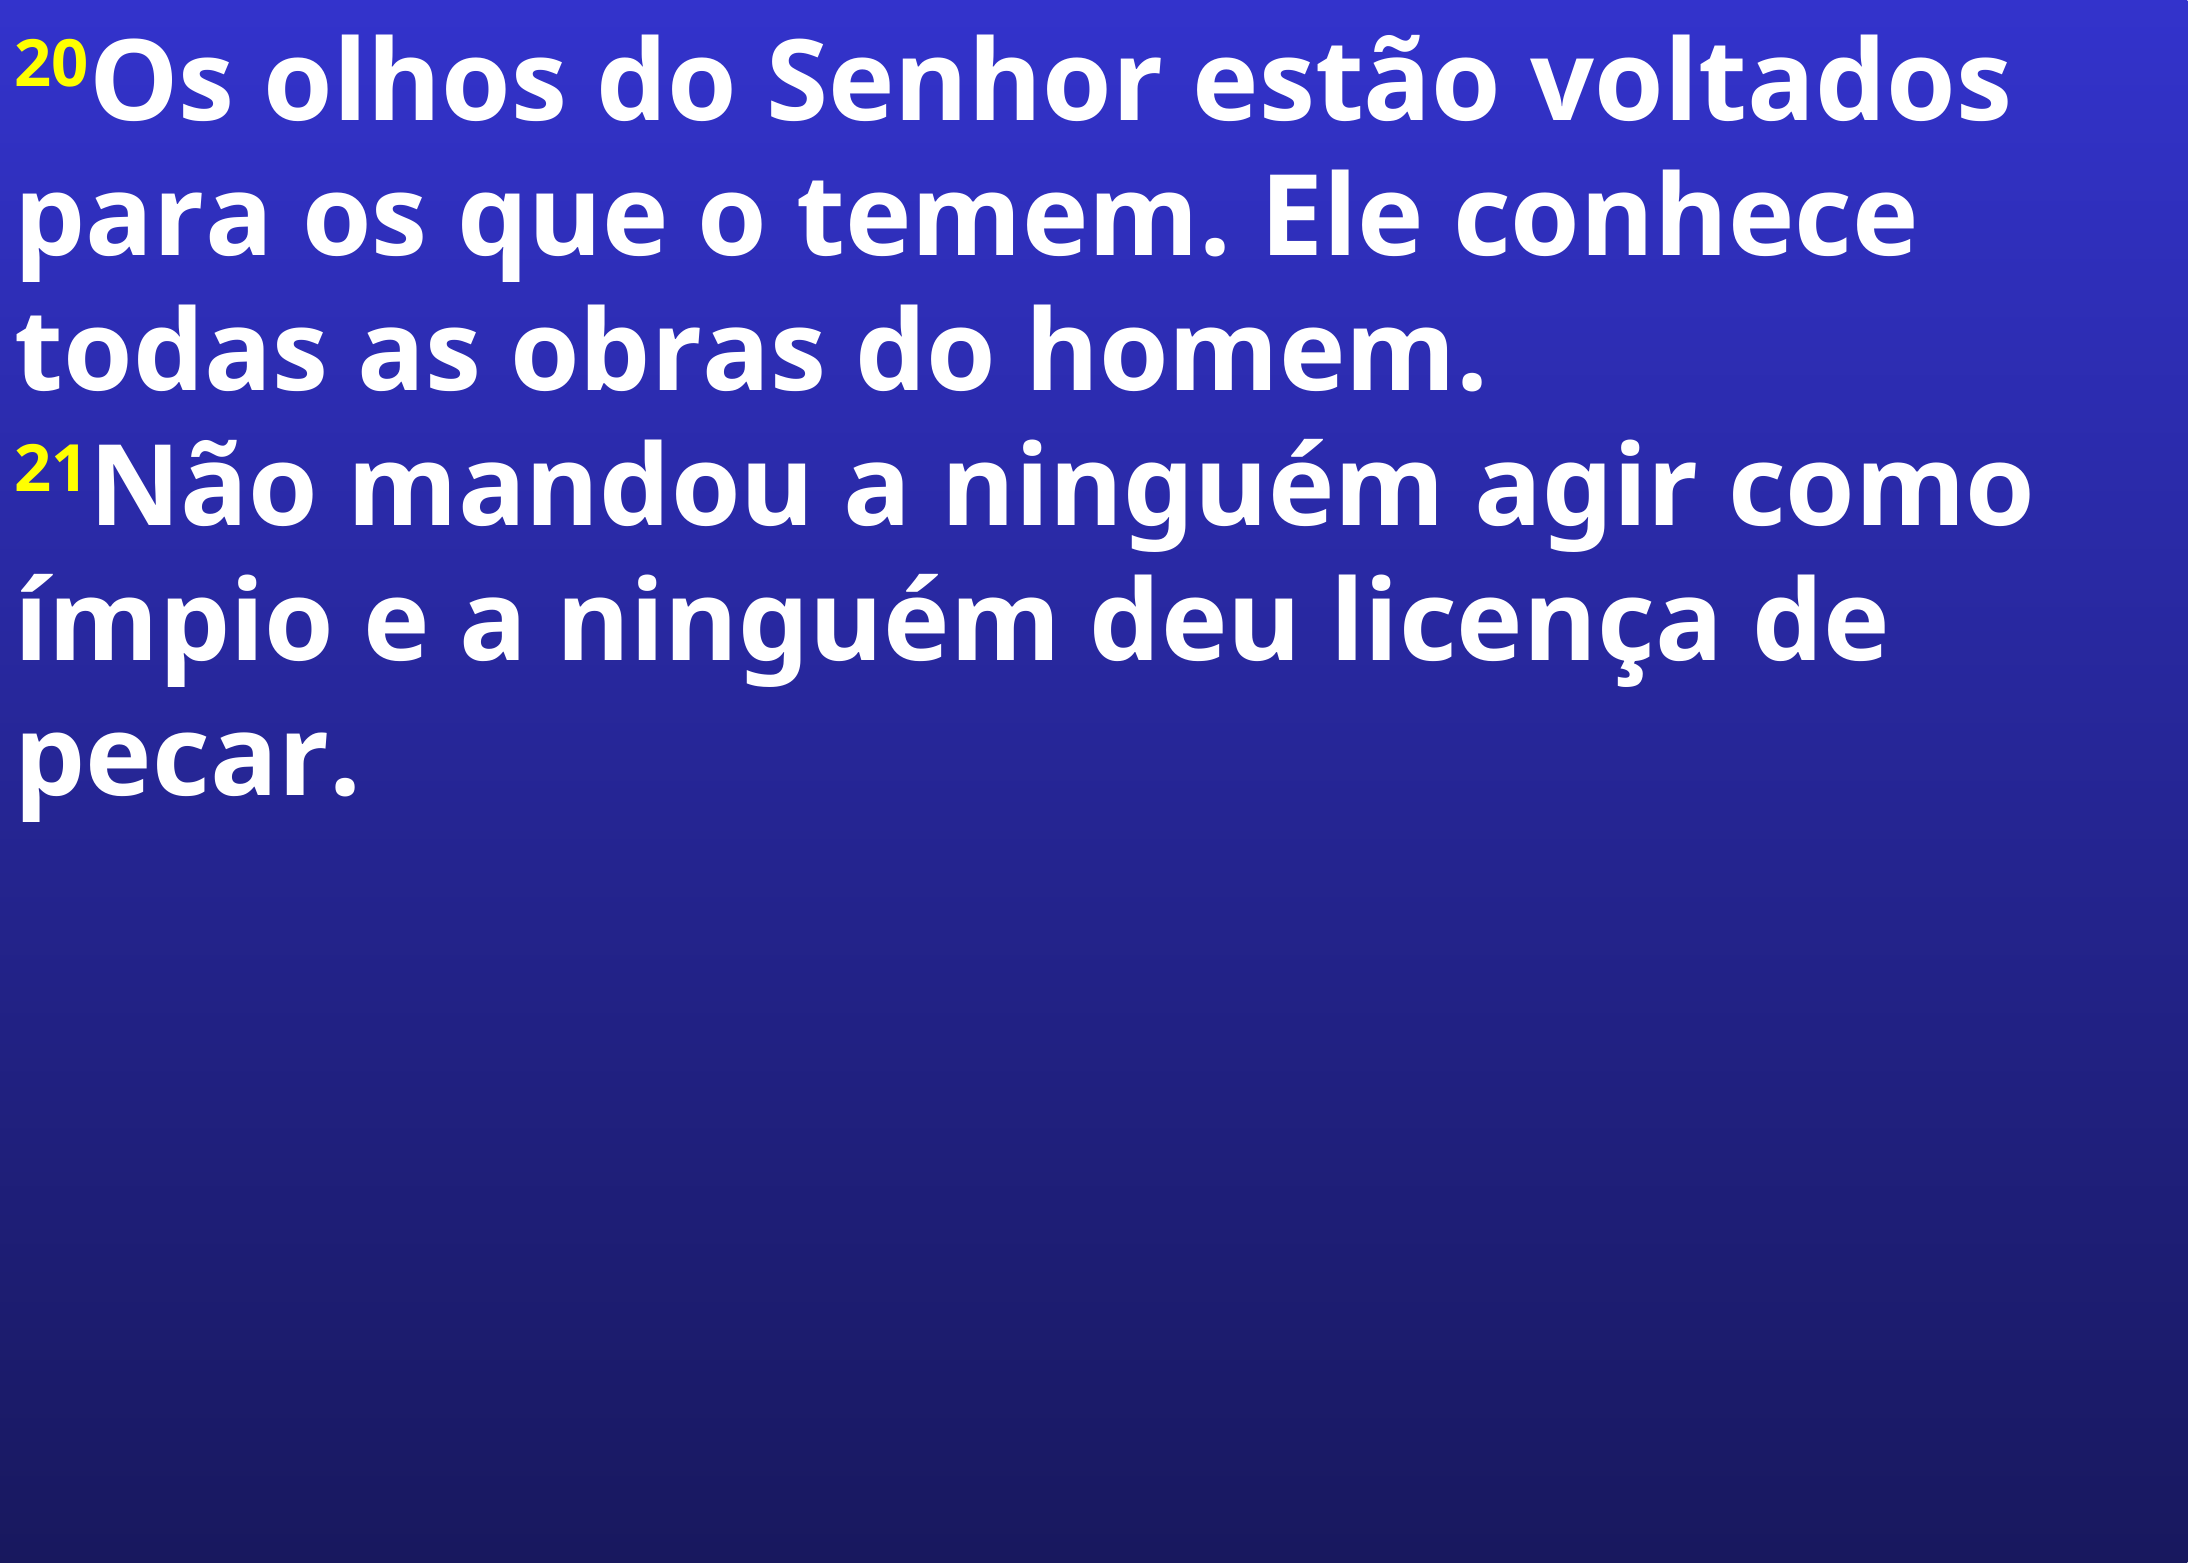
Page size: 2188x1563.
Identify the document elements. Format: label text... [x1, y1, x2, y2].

text_box 20Os olhos do Senhor estão voltados para os que o temem. Ele conhece todas as obras do homem. 21Não mandou a ninguém agir como ímpio e a ninguém deu licença de pecar. [0, 0, 2188, 961]
